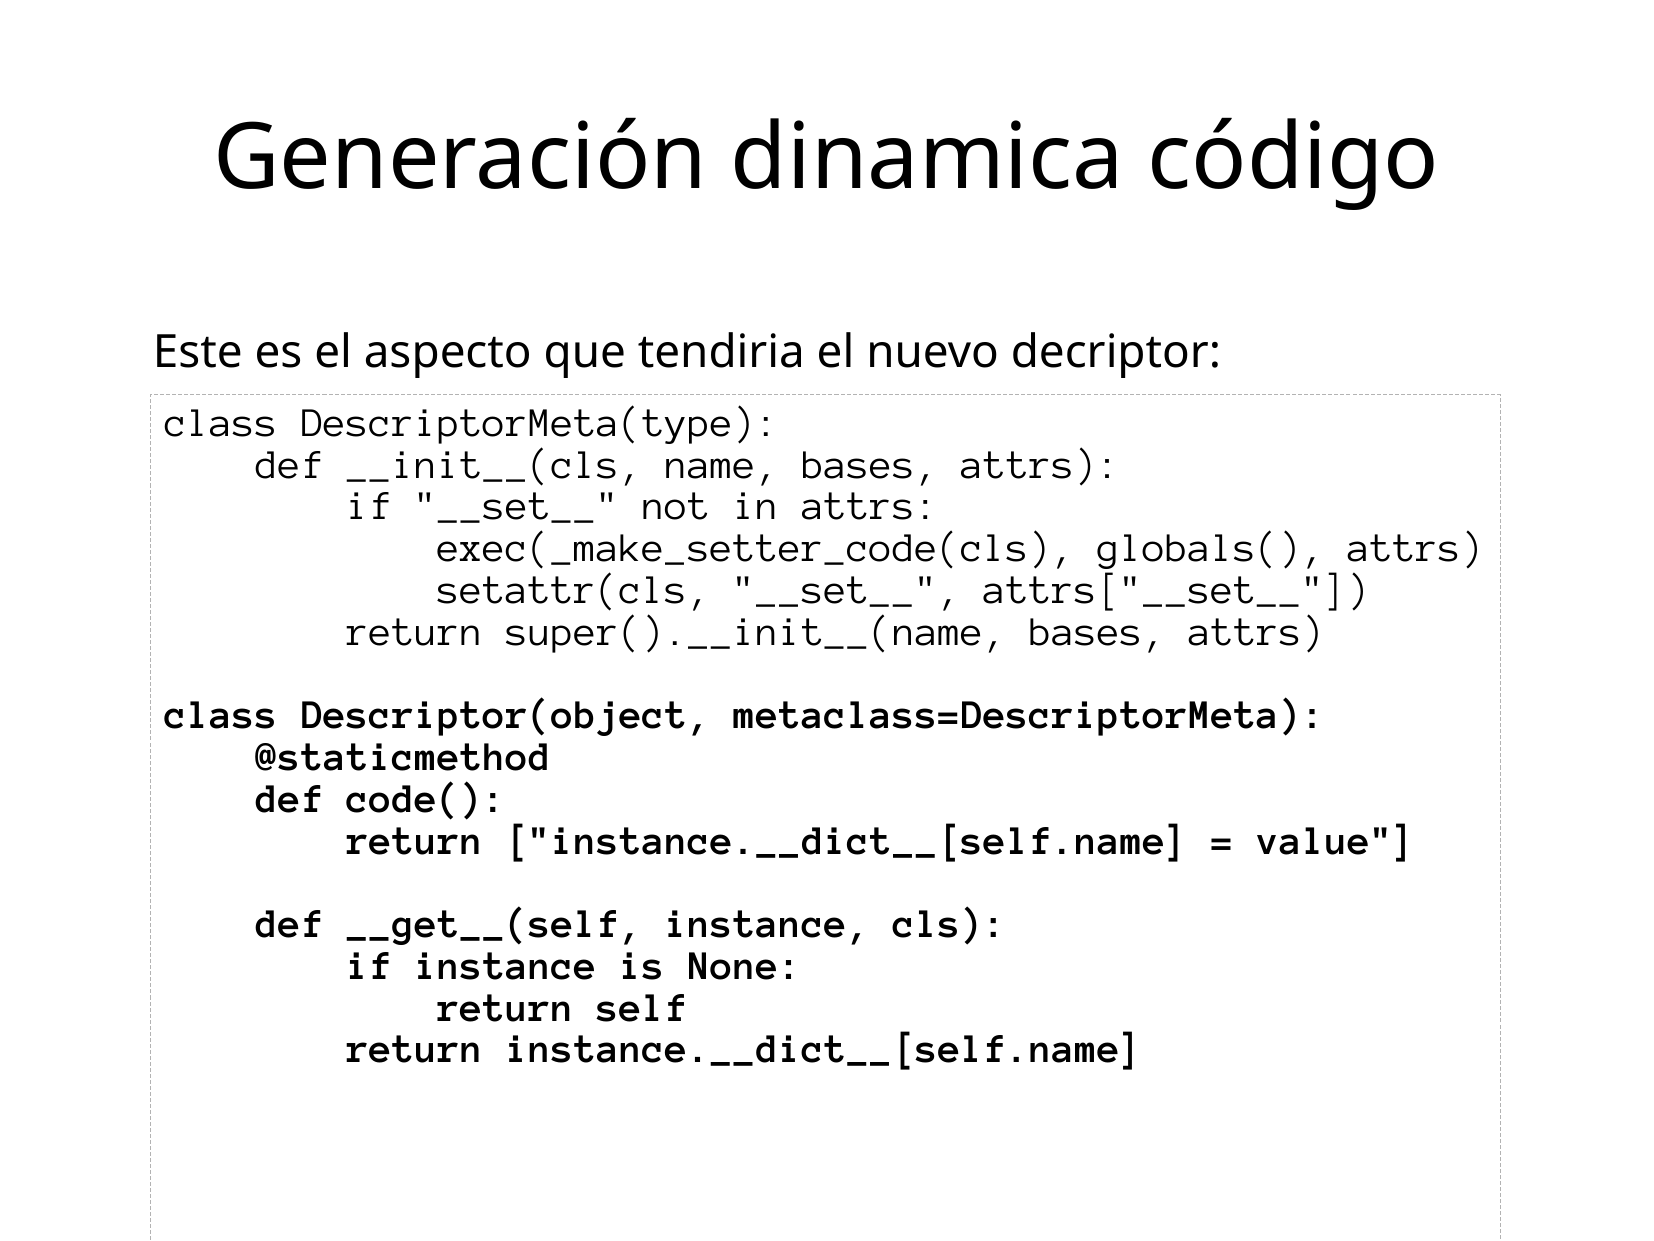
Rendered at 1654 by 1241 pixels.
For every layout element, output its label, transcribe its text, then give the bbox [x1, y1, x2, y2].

text_box Este es el aspecto que tendiria el nuevo decriptor: [138, 311, 1489, 387]
title Generación dinamica código [82, 49, 1571, 257]
text_box class DescriptorMeta(type): def __init__(cls, name, bases, attrs): if "__set__" not in attrs: exec(_make_setter_code(cls), globals(), attrs) setattr(cls, "__set__", attrs["__set__"]) return super().__init__(name, bases, attrs) class Descriptor(object, metaclass=DescriptorMeta): @staticmethod def code(): return ["instance.__dict__[self.name] = value"] def __get__(self, instance, cls): if instance is None: return self return instance.__dict__[self.name] [150, 394, 1501, 1078]
